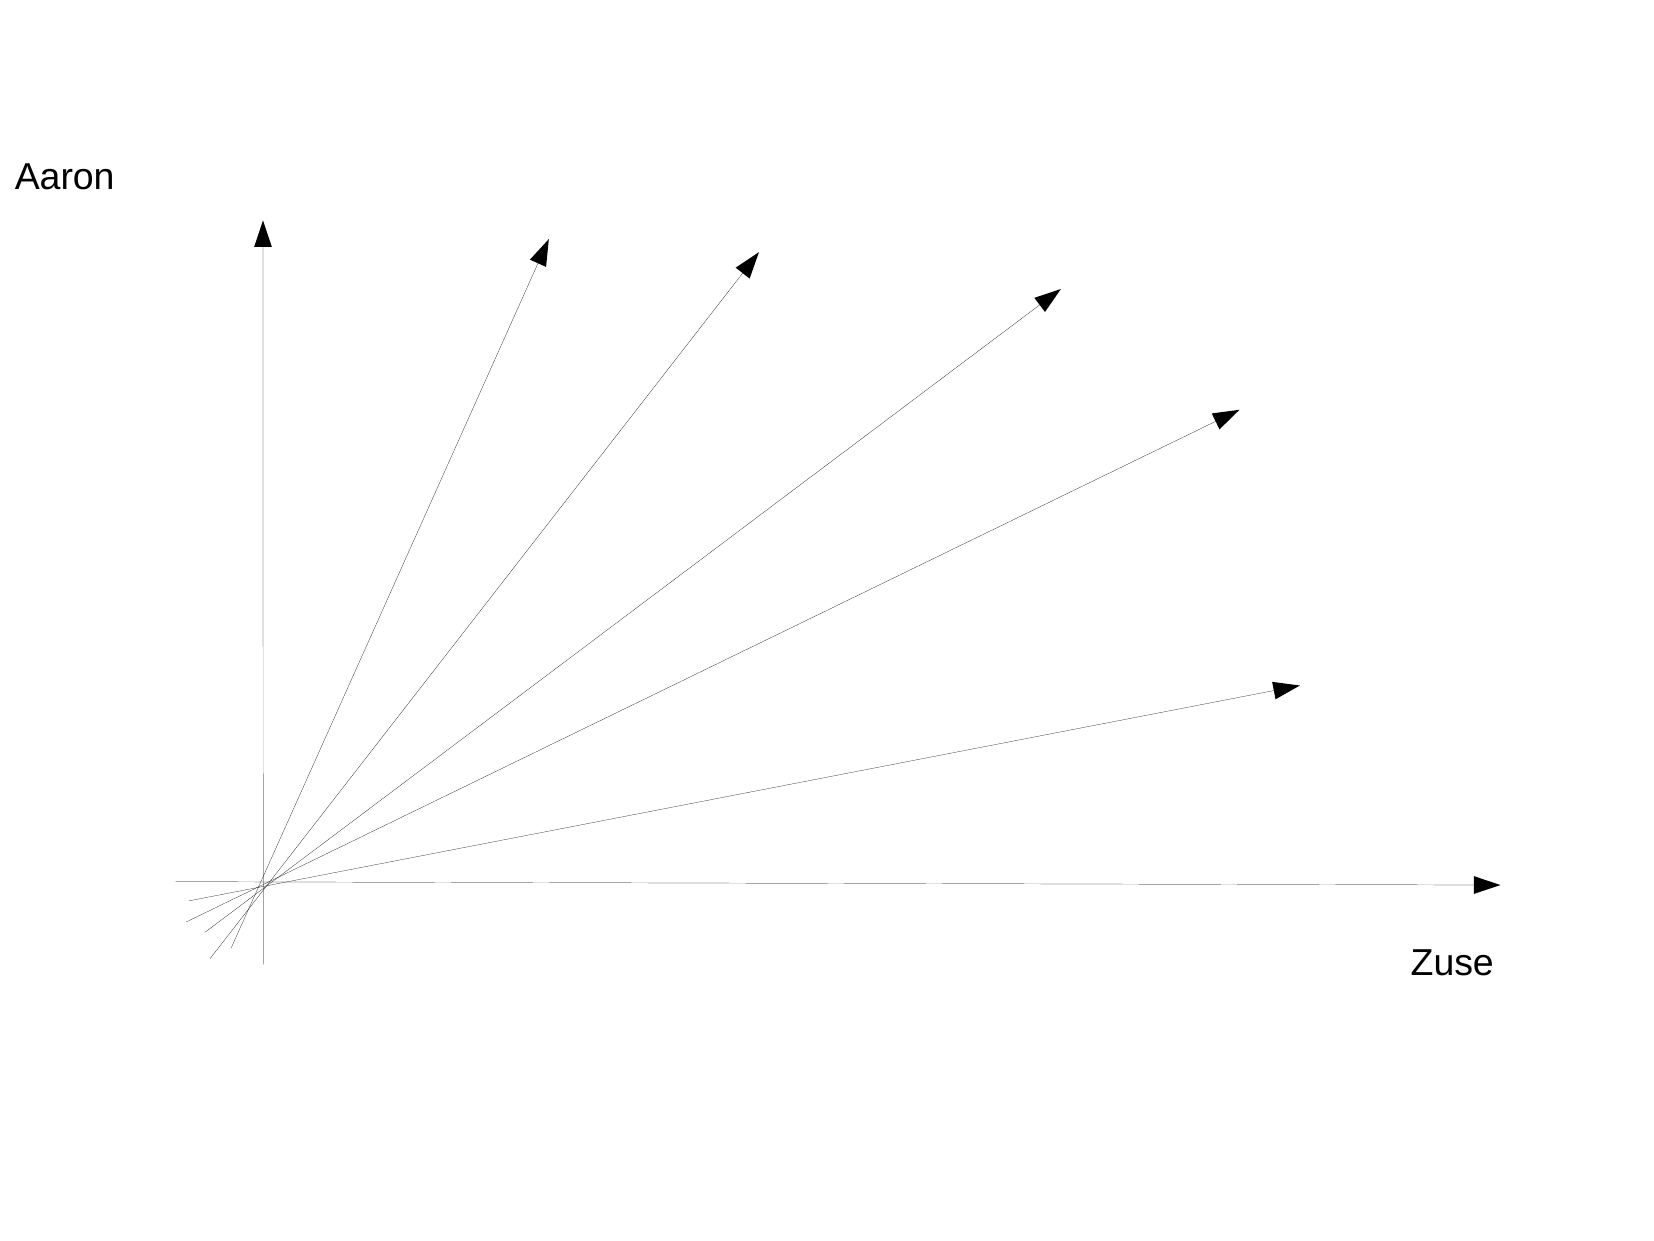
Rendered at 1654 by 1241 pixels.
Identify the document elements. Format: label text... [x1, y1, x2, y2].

text_box Zuse [1395, 934, 1509, 992]
text_box Aaron [0, 148, 331, 205]
